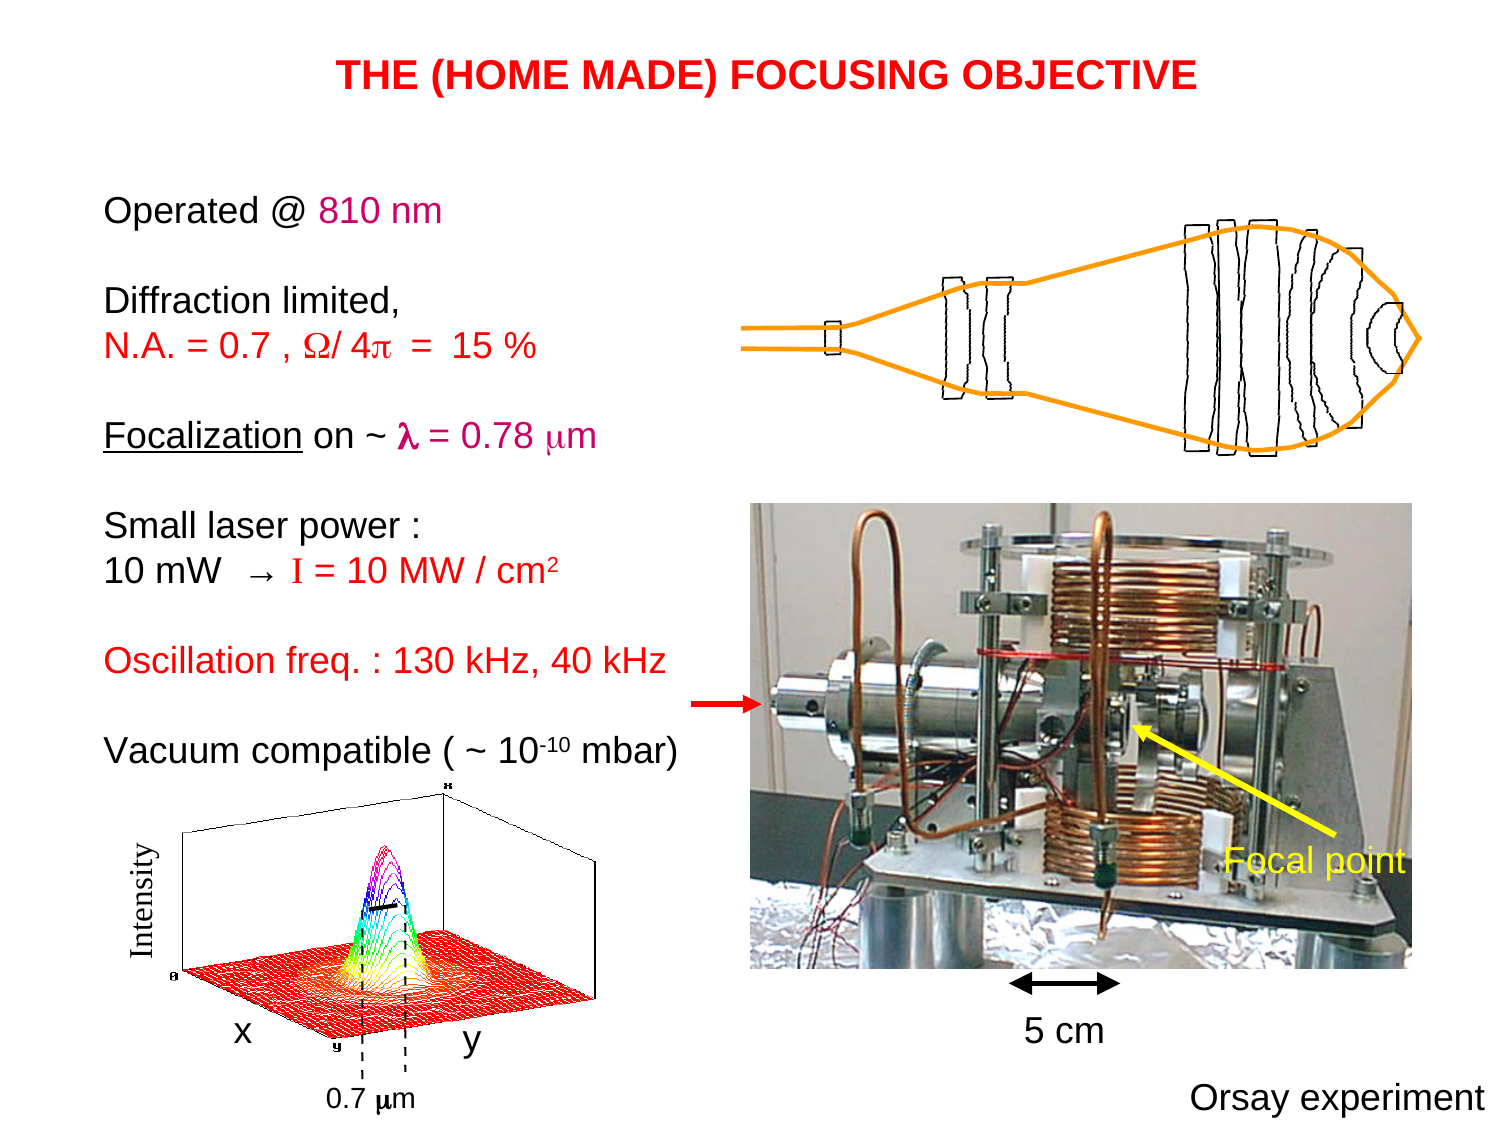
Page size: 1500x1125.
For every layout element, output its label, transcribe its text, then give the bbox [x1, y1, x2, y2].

text_box 0.7 m [325, 1071, 426, 1117]
picture [156, 775, 621, 1054]
text_box x [218, 998, 268, 1060]
text_box Intensity [111, 827, 167, 974]
text_box THE (HOME MADE) FOCUSING OBJECTIVE [320, 40, 1214, 106]
text_box Operated @ 810 nm Diffraction limited, N.A. = 0.7 , 4=15 % Focalization on ~  = 0.78 m Small laser power : 10 mW → I = 10 MW / cm2 Oscillation freq. : 130 kHz, 40 kHz Vacuum compatible ( ~ 10-10 mbar) [88, 178, 694, 780]
text_box Orsay experiment [1174, 1065, 1500, 1125]
text_box 5 cm [1009, 997, 1121, 1059]
text_box y [447, 1005, 497, 1067]
text_box Focal point [1208, 828, 1421, 889]
picture [750, 503, 1412, 970]
